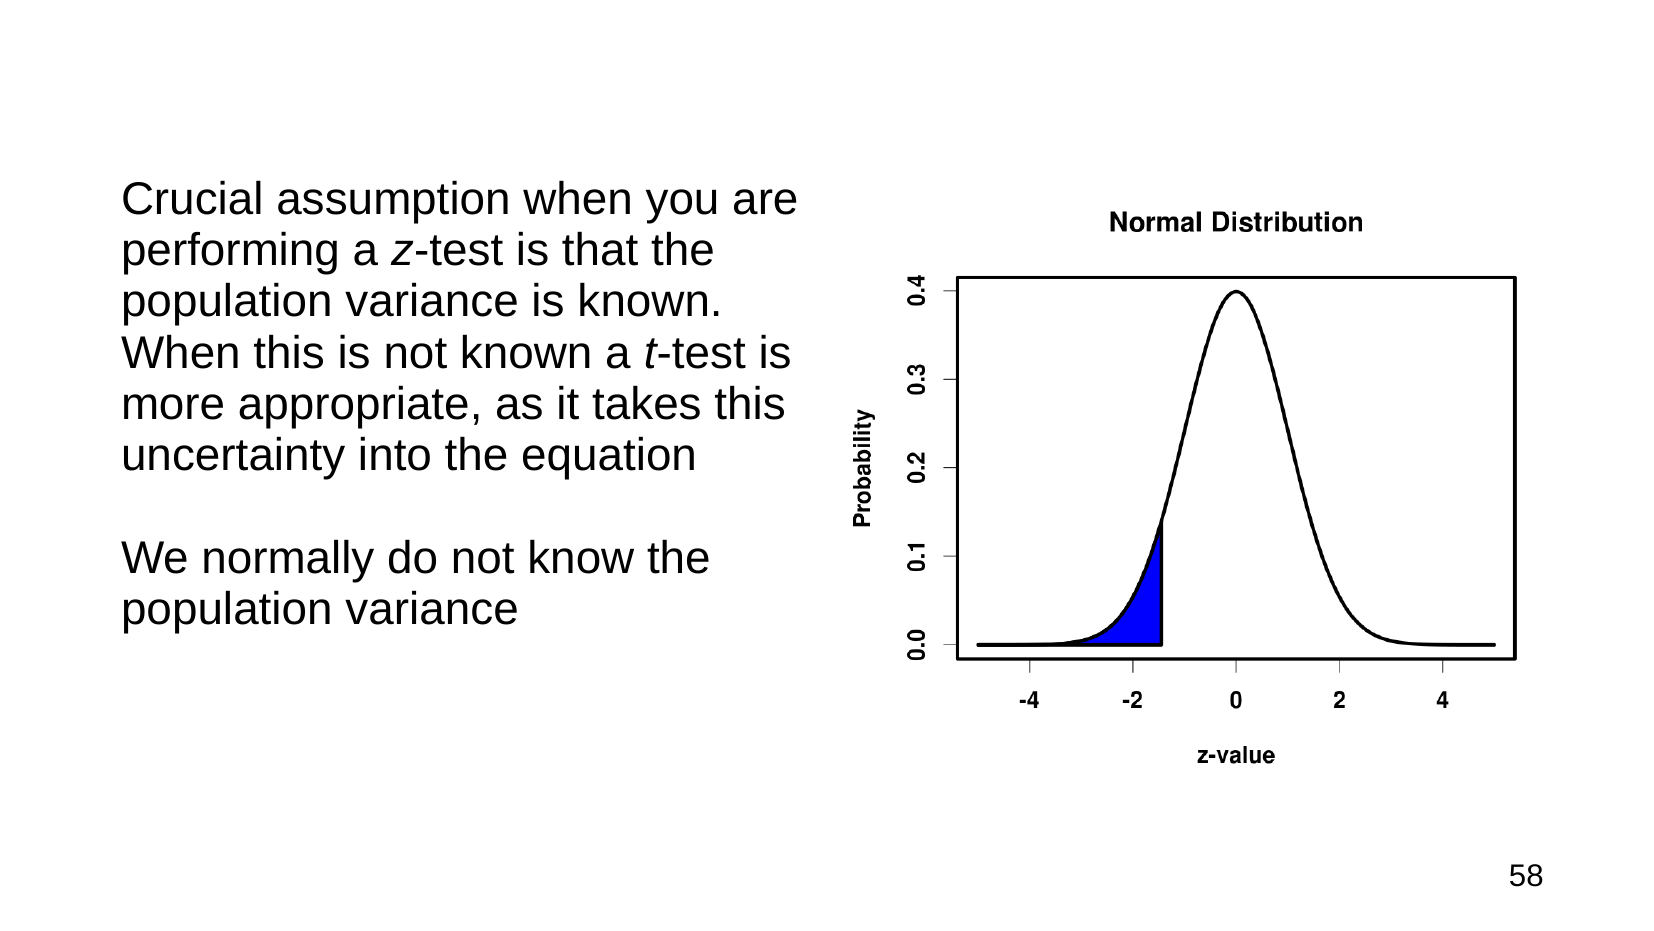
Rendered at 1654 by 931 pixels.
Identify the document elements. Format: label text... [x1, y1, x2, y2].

picture [845, 165, 1572, 798]
text_box <nummer> [1494, 850, 1654, 921]
text_box Crucial assumption when you are performing a z-test is that the population variance is known. When this is not known a t-test is more appropriate, as it takes this uncertainty into the equation We normally do not know the population variance [106, 165, 816, 642]
